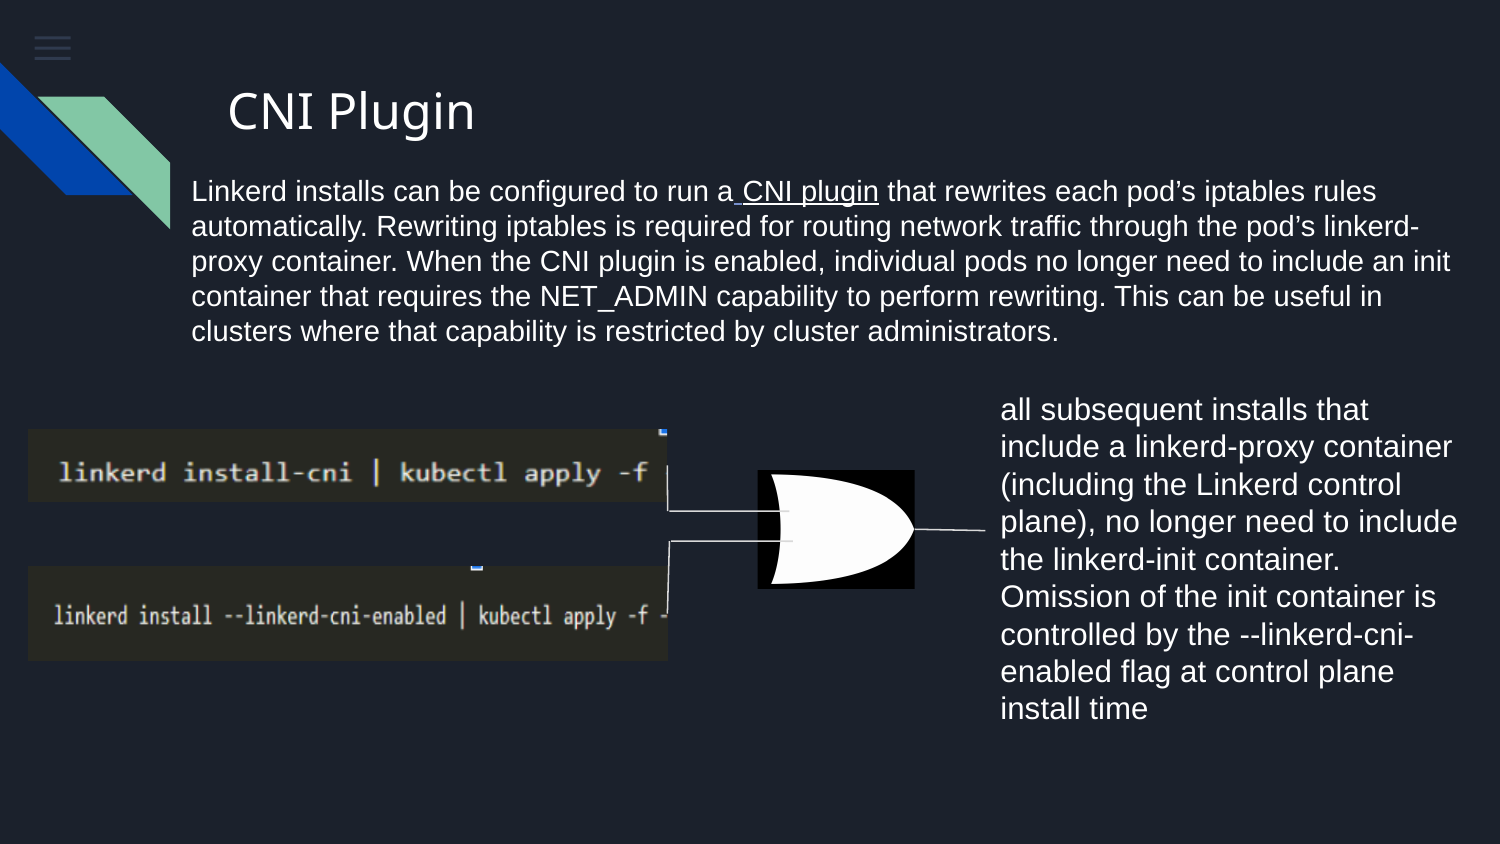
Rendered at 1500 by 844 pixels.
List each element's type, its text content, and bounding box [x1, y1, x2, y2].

text_box all subsequent installs that include a linkerd-proxy container (including the Linkerd control plane), no longer need to include the linkerd-init container. Omission of the init container is controlled by the --linkerd-cni-enabled flag at control plane install time [985, 374, 1478, 742]
picture [28, 566, 668, 661]
title CNI Plugin [212, 64, 1368, 157]
picture [28, 429, 668, 502]
text_box Linkerd installs can be configured to run a CNI plugin that rewrites each pod’s iptables rules automatically. Rewriting iptables is required for routing network traffic through the pod’s linkerd-proxy container. When the CNI plugin is enabled, individual pods no longer need to include an init container that requires the NET_ADMIN capability to perform rewriting. This can be useful in clusters where that capability is restricted by cluster administrators. [176, 157, 1487, 362]
picture [757, 470, 915, 589]
